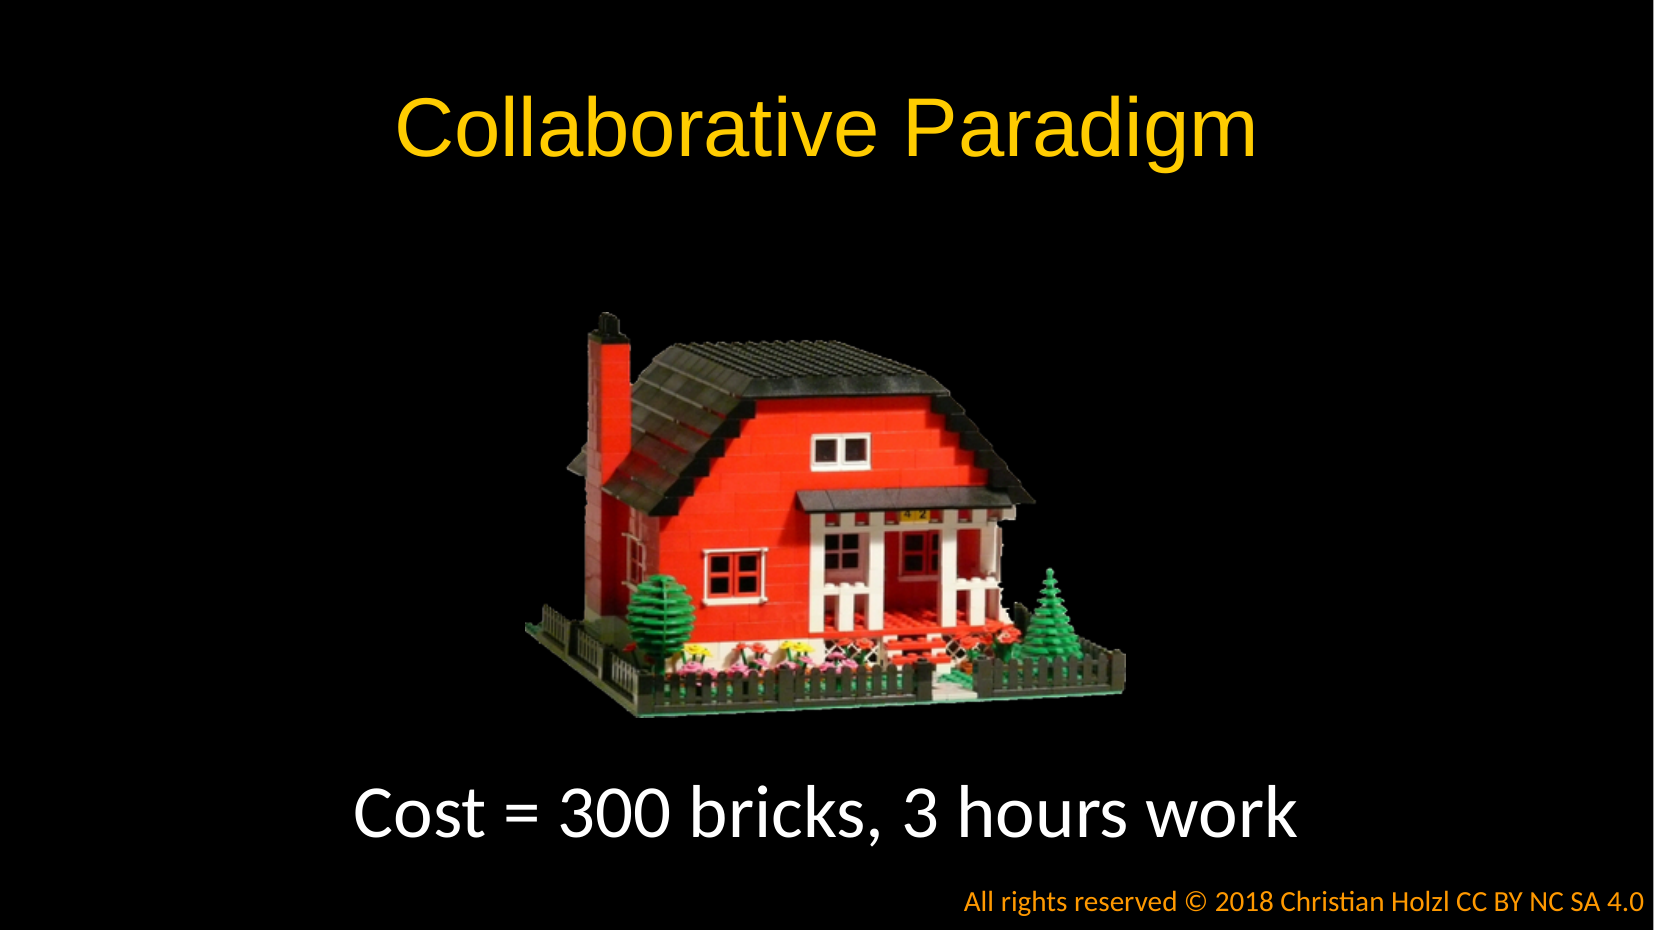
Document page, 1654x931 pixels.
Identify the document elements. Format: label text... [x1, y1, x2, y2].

picture [525, 312, 1126, 718]
text_box Cost = 300 bricks, 3 hours work [339, 755, 1315, 860]
title Collaborative Paradigm [82, 41, 1571, 214]
